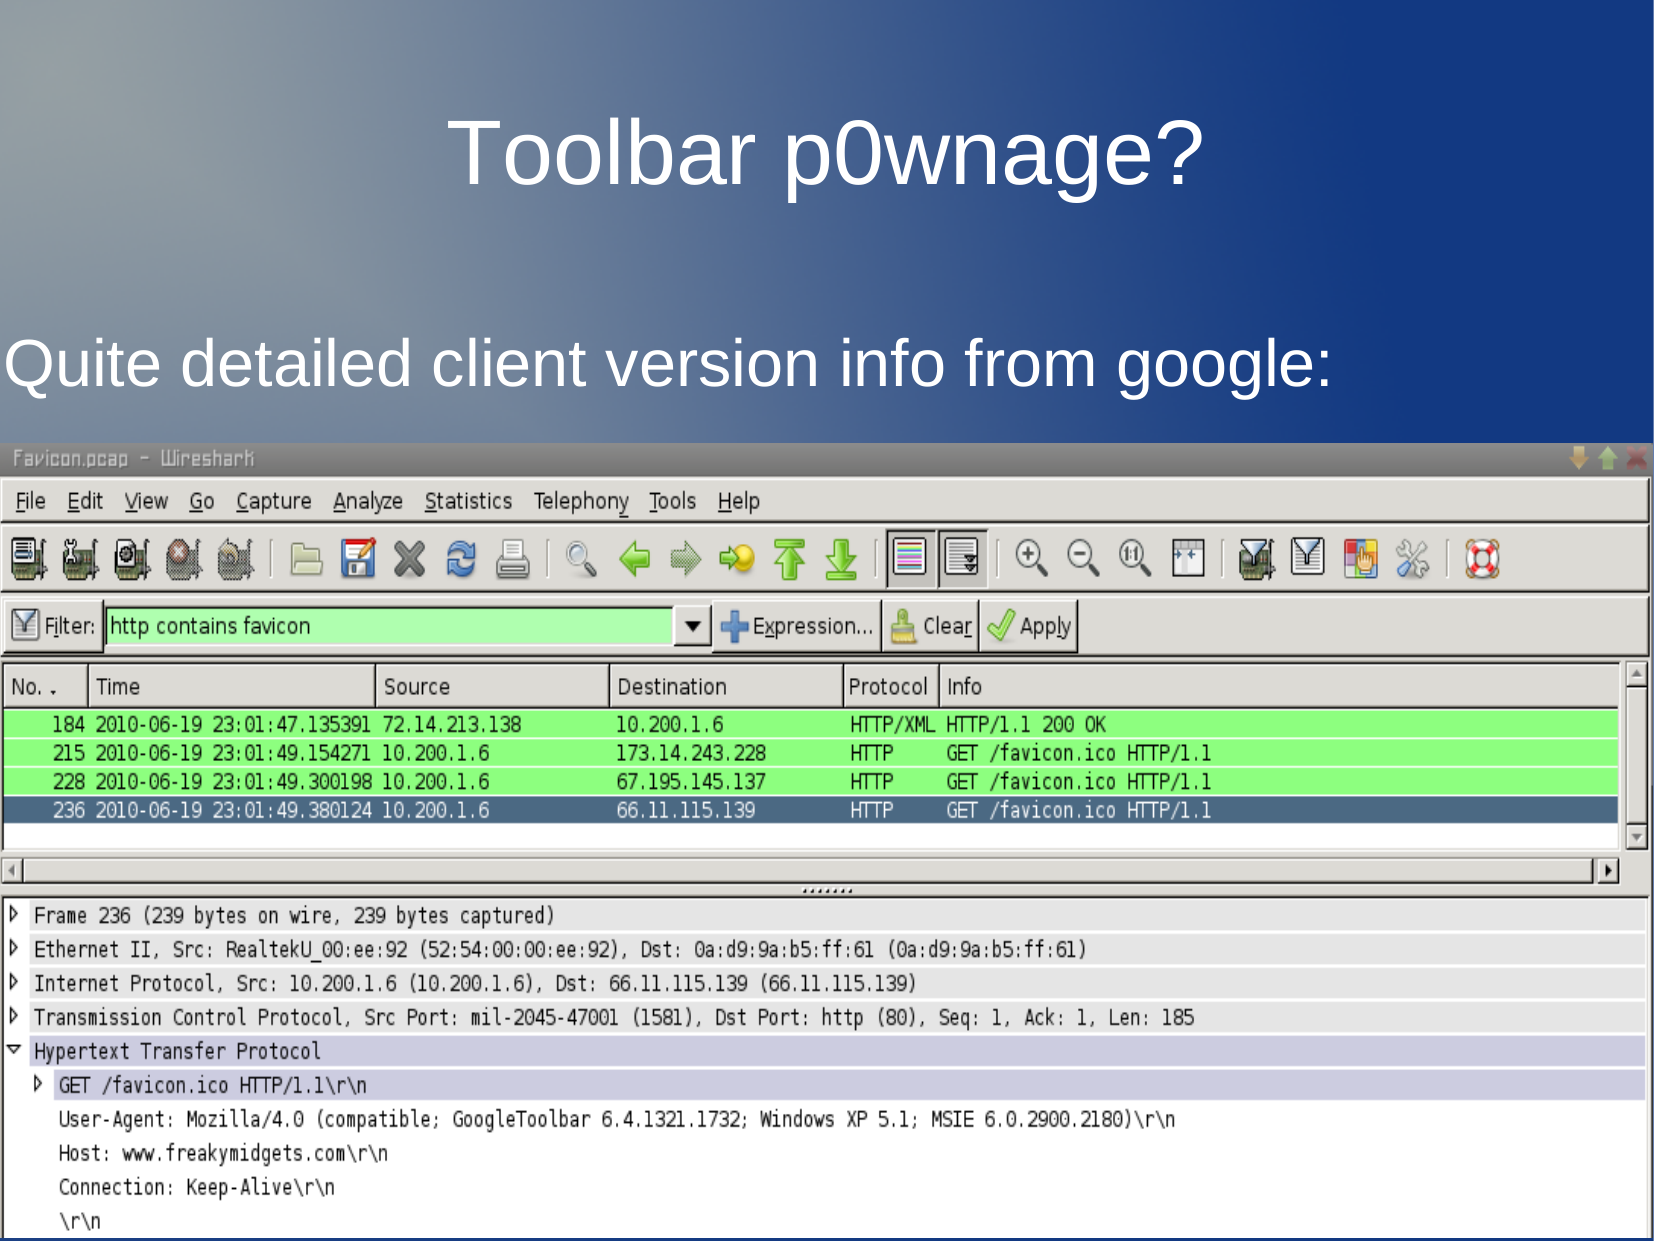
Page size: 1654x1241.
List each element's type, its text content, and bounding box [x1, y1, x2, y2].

list Quite detailed client version info from google: [0, 221, 1651, 443]
picture [0, 0, 1654, 1241]
title Toolbar p0wnage? [82, 49, 1571, 221]
